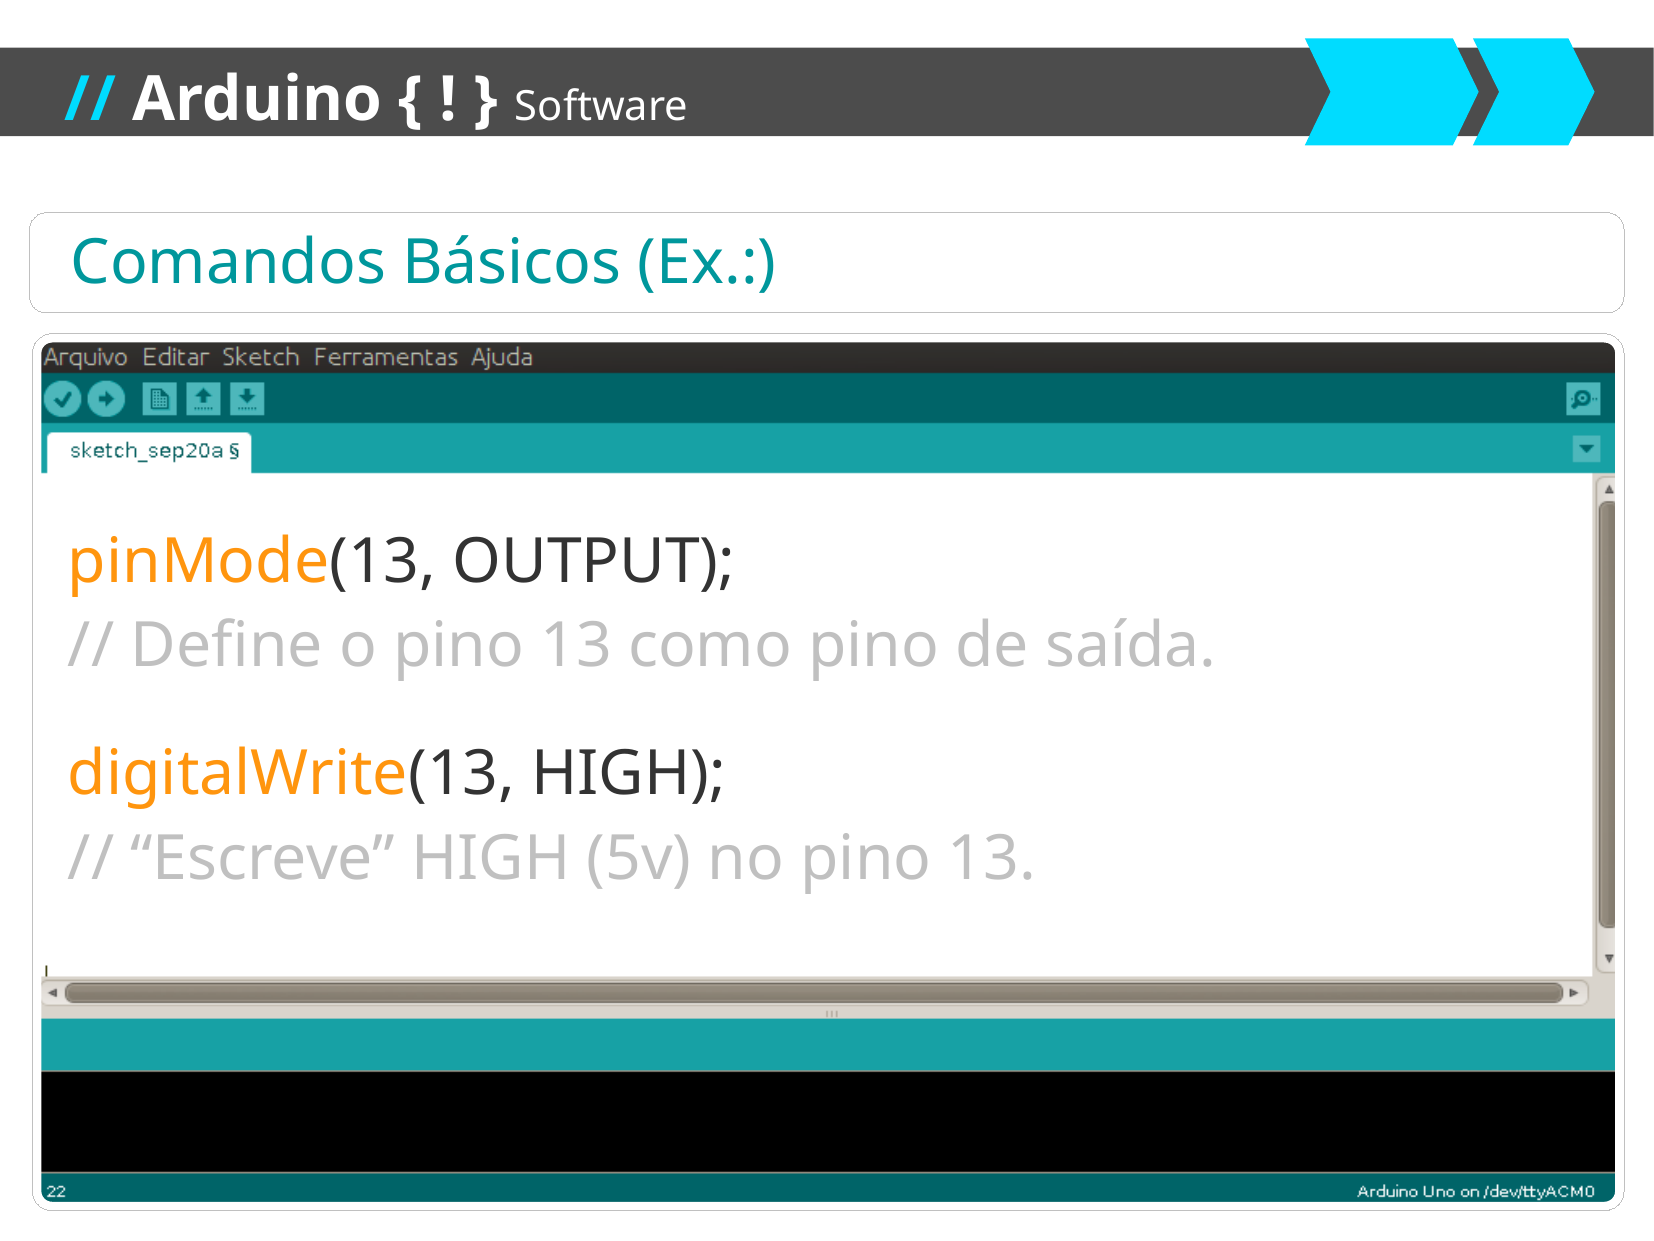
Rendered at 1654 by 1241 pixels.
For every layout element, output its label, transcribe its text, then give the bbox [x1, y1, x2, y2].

text_box [0, 47, 49, 137]
text_box Comandos Básicos (Ex.:) [55, 313, 768, 319]
picture [42, 343, 1615, 1201]
text_box // Arduino { ! } Software [49, 32, 722, 144]
text_box [29, 212, 1625, 313]
text_box pinMode(13, OUTPUT); // Define o pino 13 como pino de saída. [53, 507, 1301, 676]
text_box digitalWrite(13, HIGH); // “Escreve” HIGH (5v) no pino 13. [53, 720, 1124, 889]
text_box [722, 38, 1654, 146]
